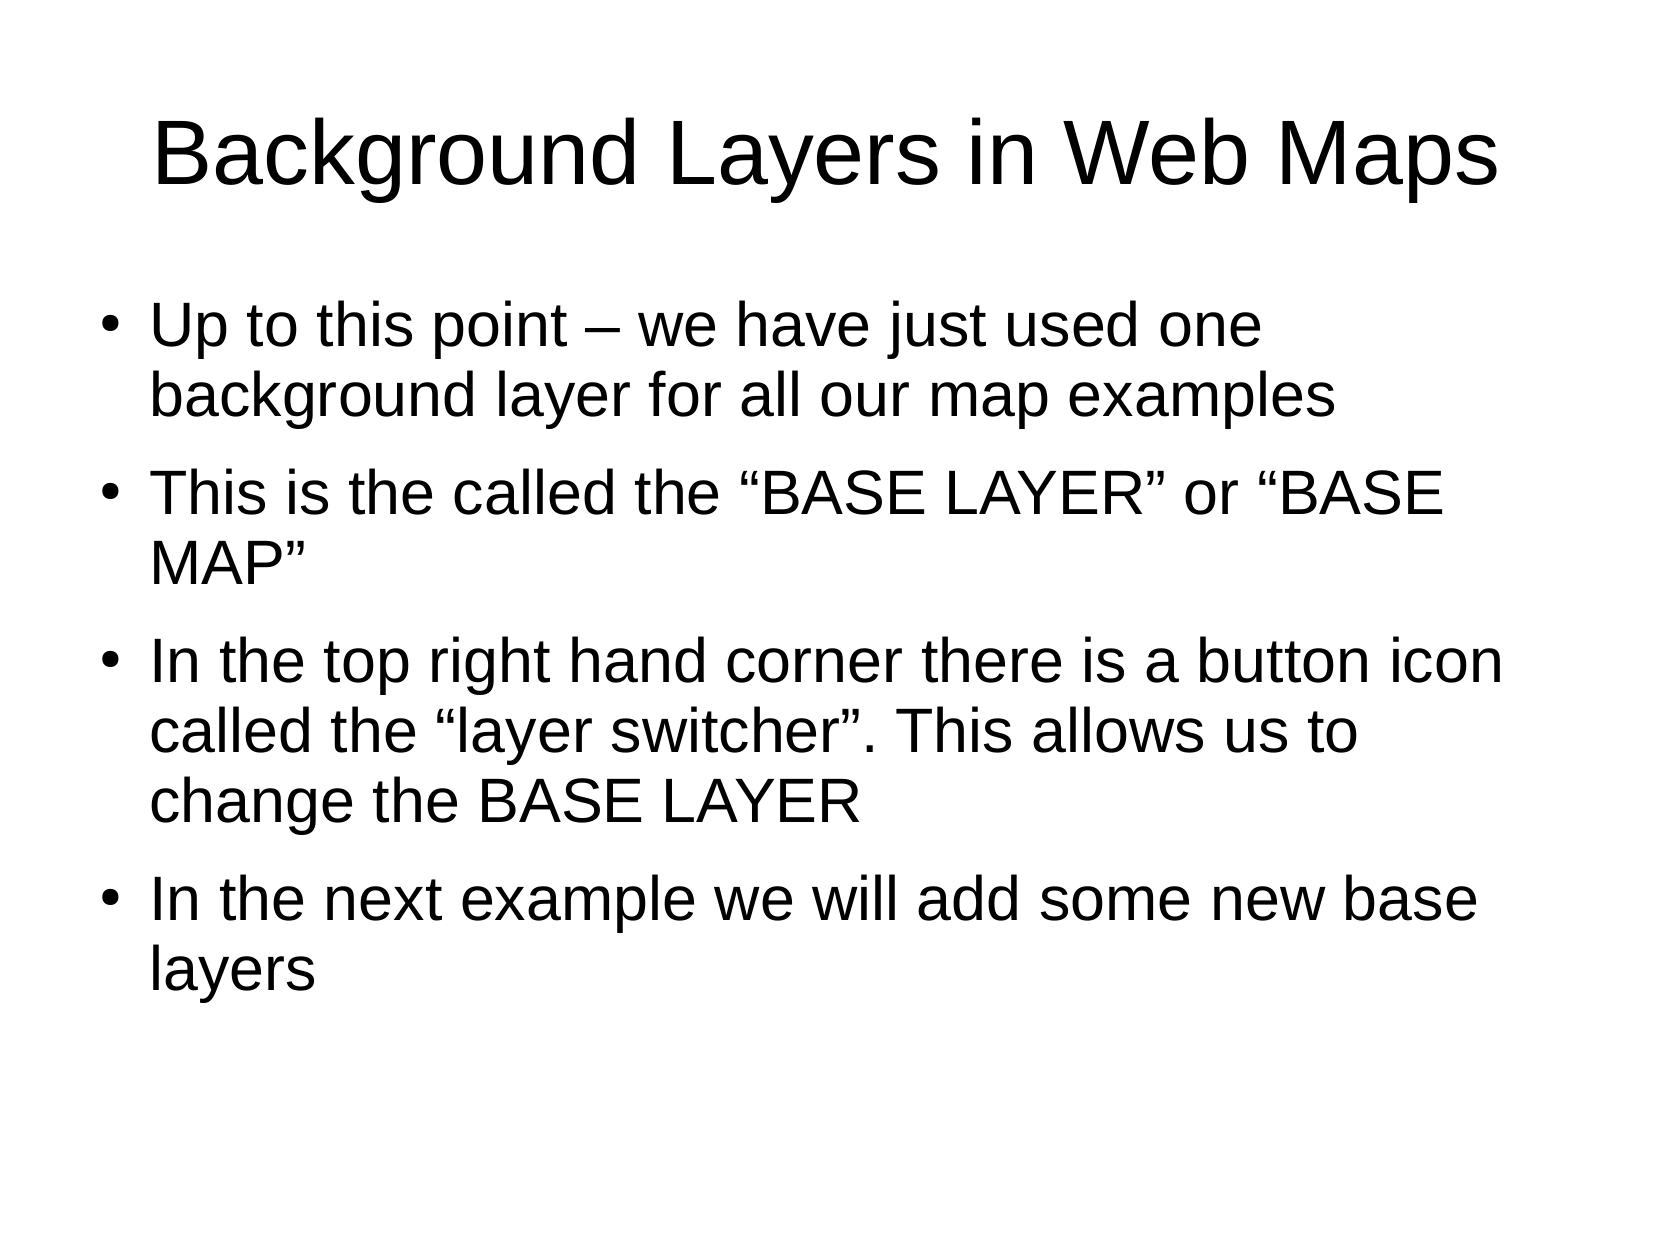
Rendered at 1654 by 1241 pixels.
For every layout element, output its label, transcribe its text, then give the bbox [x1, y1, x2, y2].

title Background Layers in Web Maps [82, 49, 1571, 257]
list Up to this point – we have just used one background layer for all our map examples This is the called the “BASE LAYER” or “BASE MAP” In the top right hand corner there is a button icon called the “layer switcher”. This allows us to change the BASE LAYER In the next example we will add some new base layers [82, 290, 1571, 1010]
